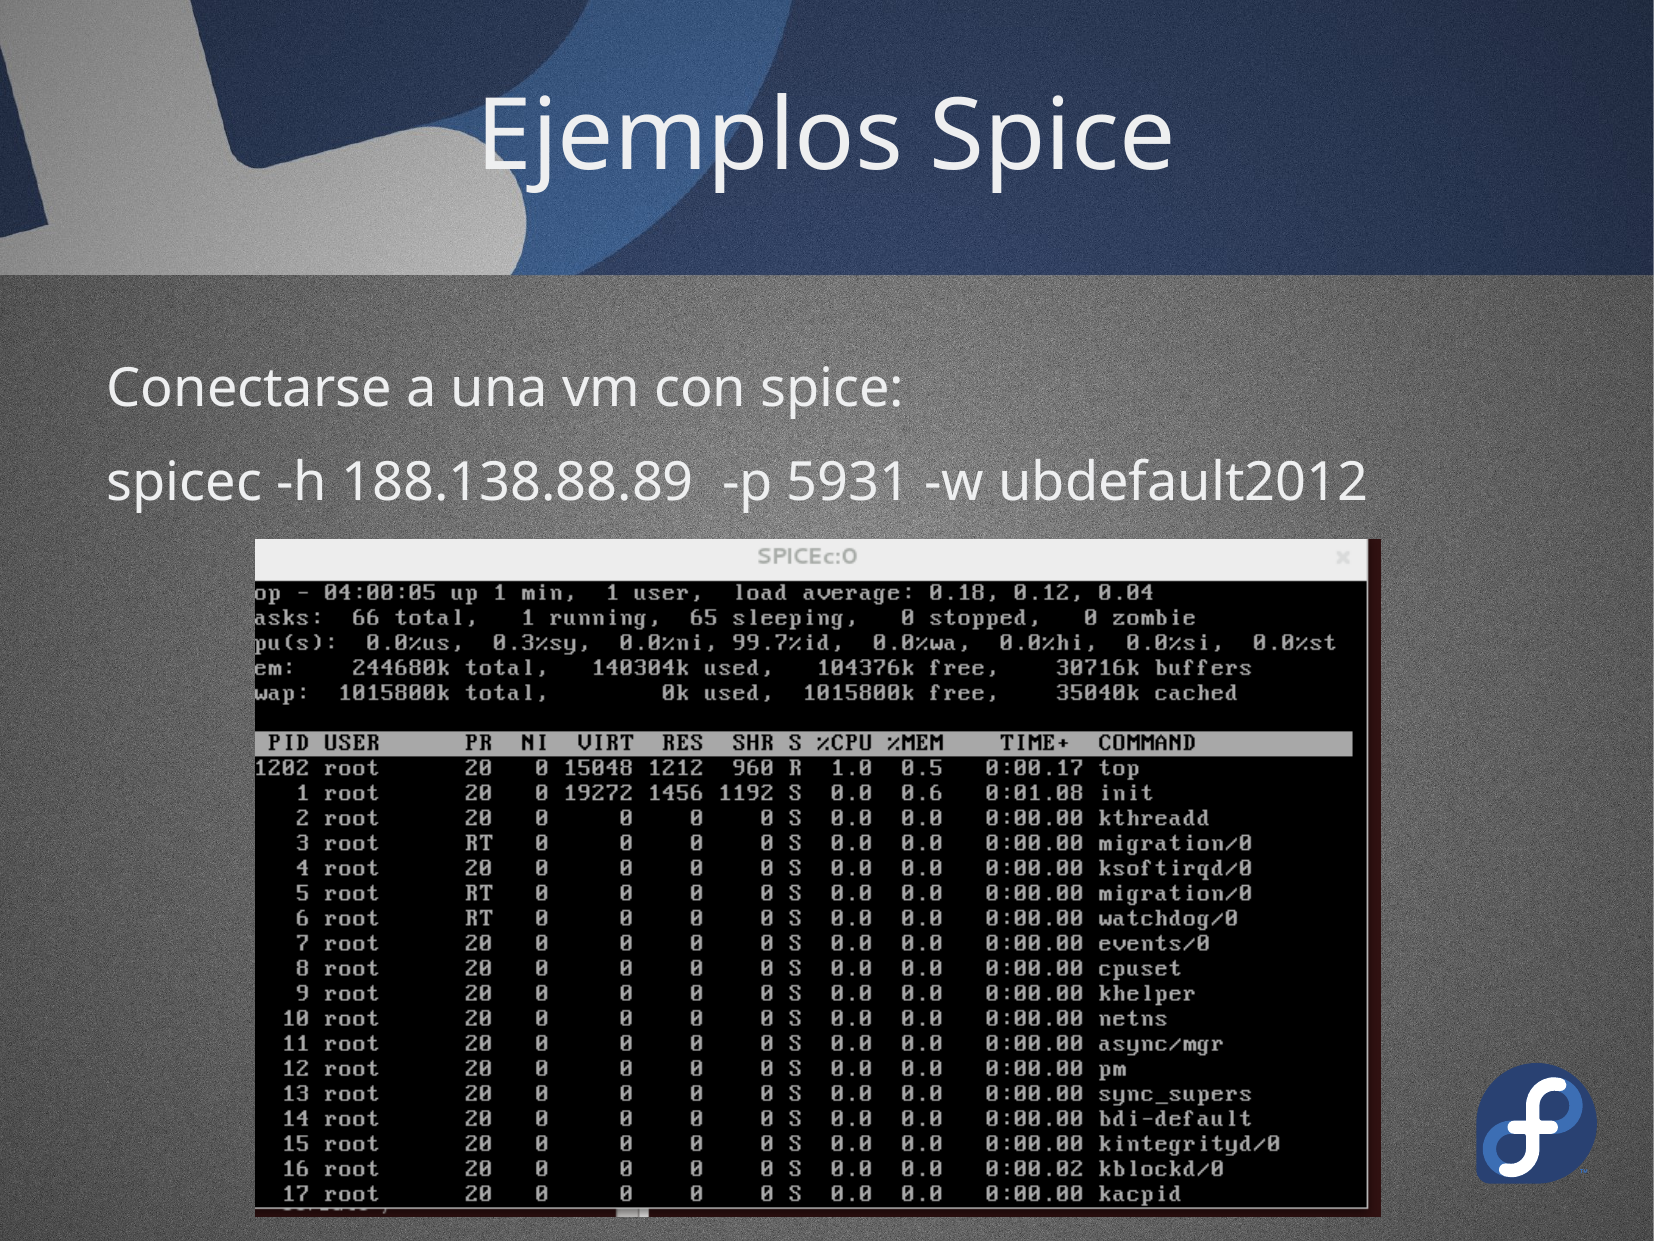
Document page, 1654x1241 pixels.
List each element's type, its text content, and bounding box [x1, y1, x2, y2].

picture [0, 0, 1654, 1241]
text_box Ejemplos Spice [88, 29, 1565, 237]
text_box Conectarse a una vm con spice: spicec -h 188.138.88.89 -p 5931 -w ubdefault2012 [88, 354, 1565, 1064]
